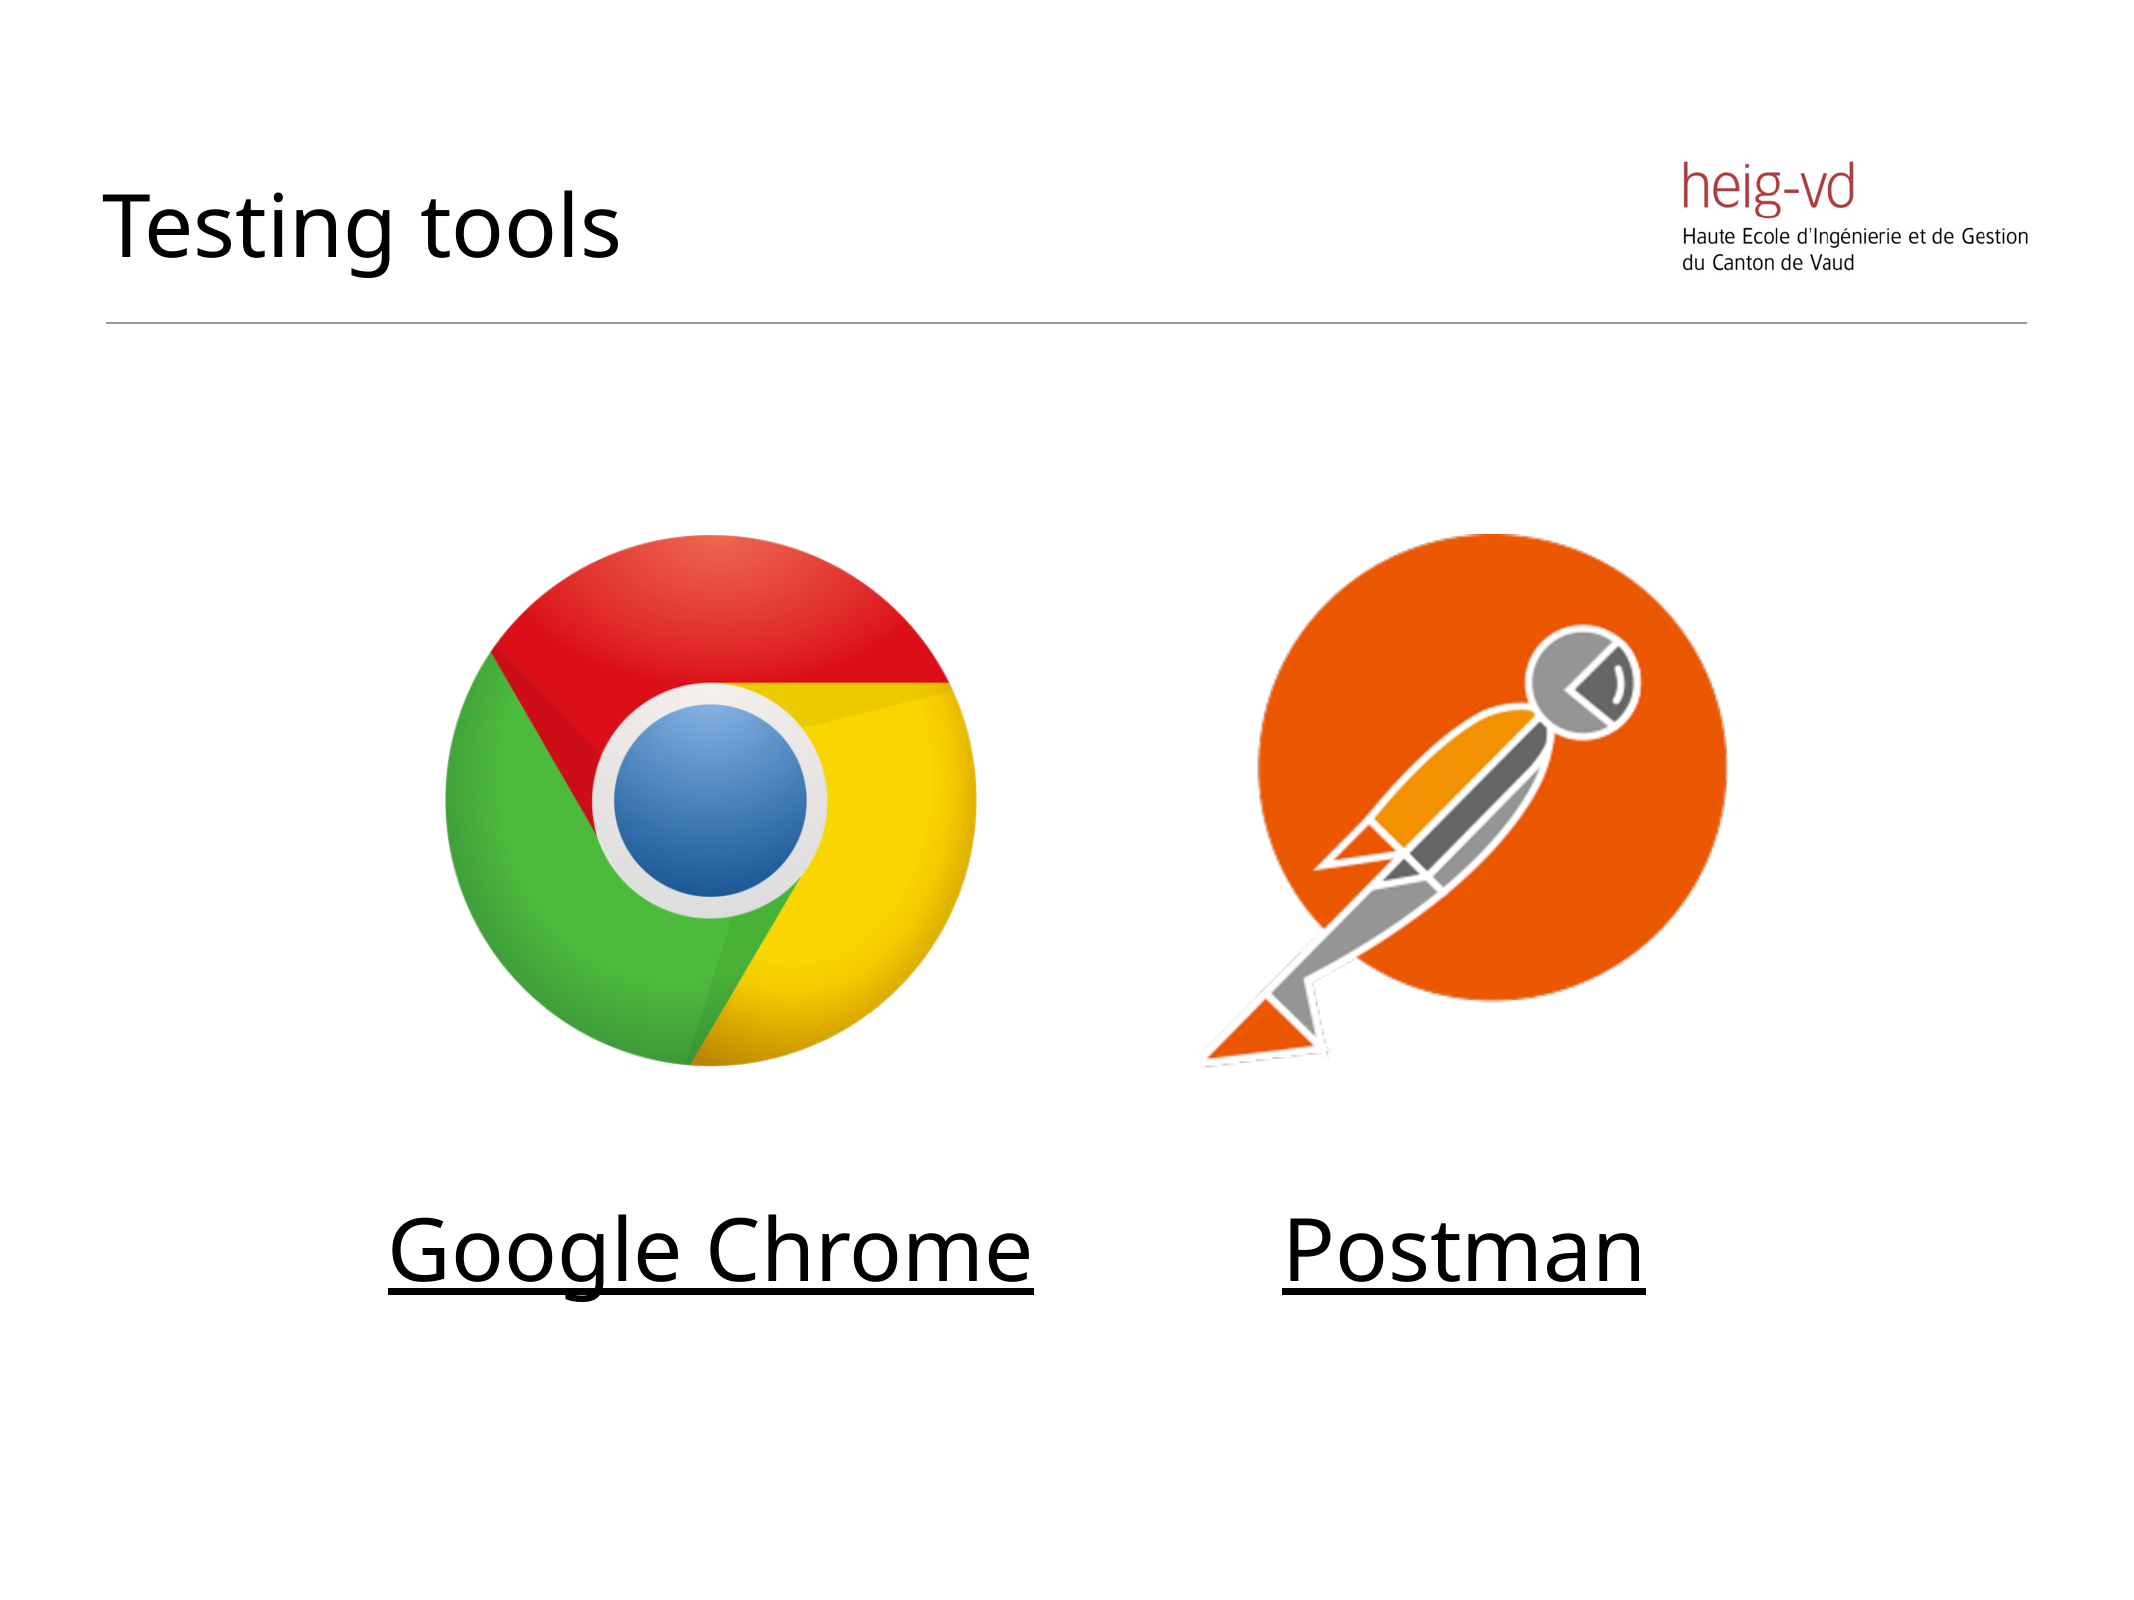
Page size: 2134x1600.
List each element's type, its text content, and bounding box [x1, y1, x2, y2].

text_box Google Chrome [379, 1185, 1042, 1308]
title Testing tools [93, 54, 2040, 284]
picture [444, 534, 978, 1068]
text_box Postman [1273, 1185, 1655, 1308]
picture [1197, 534, 1732, 1068]
